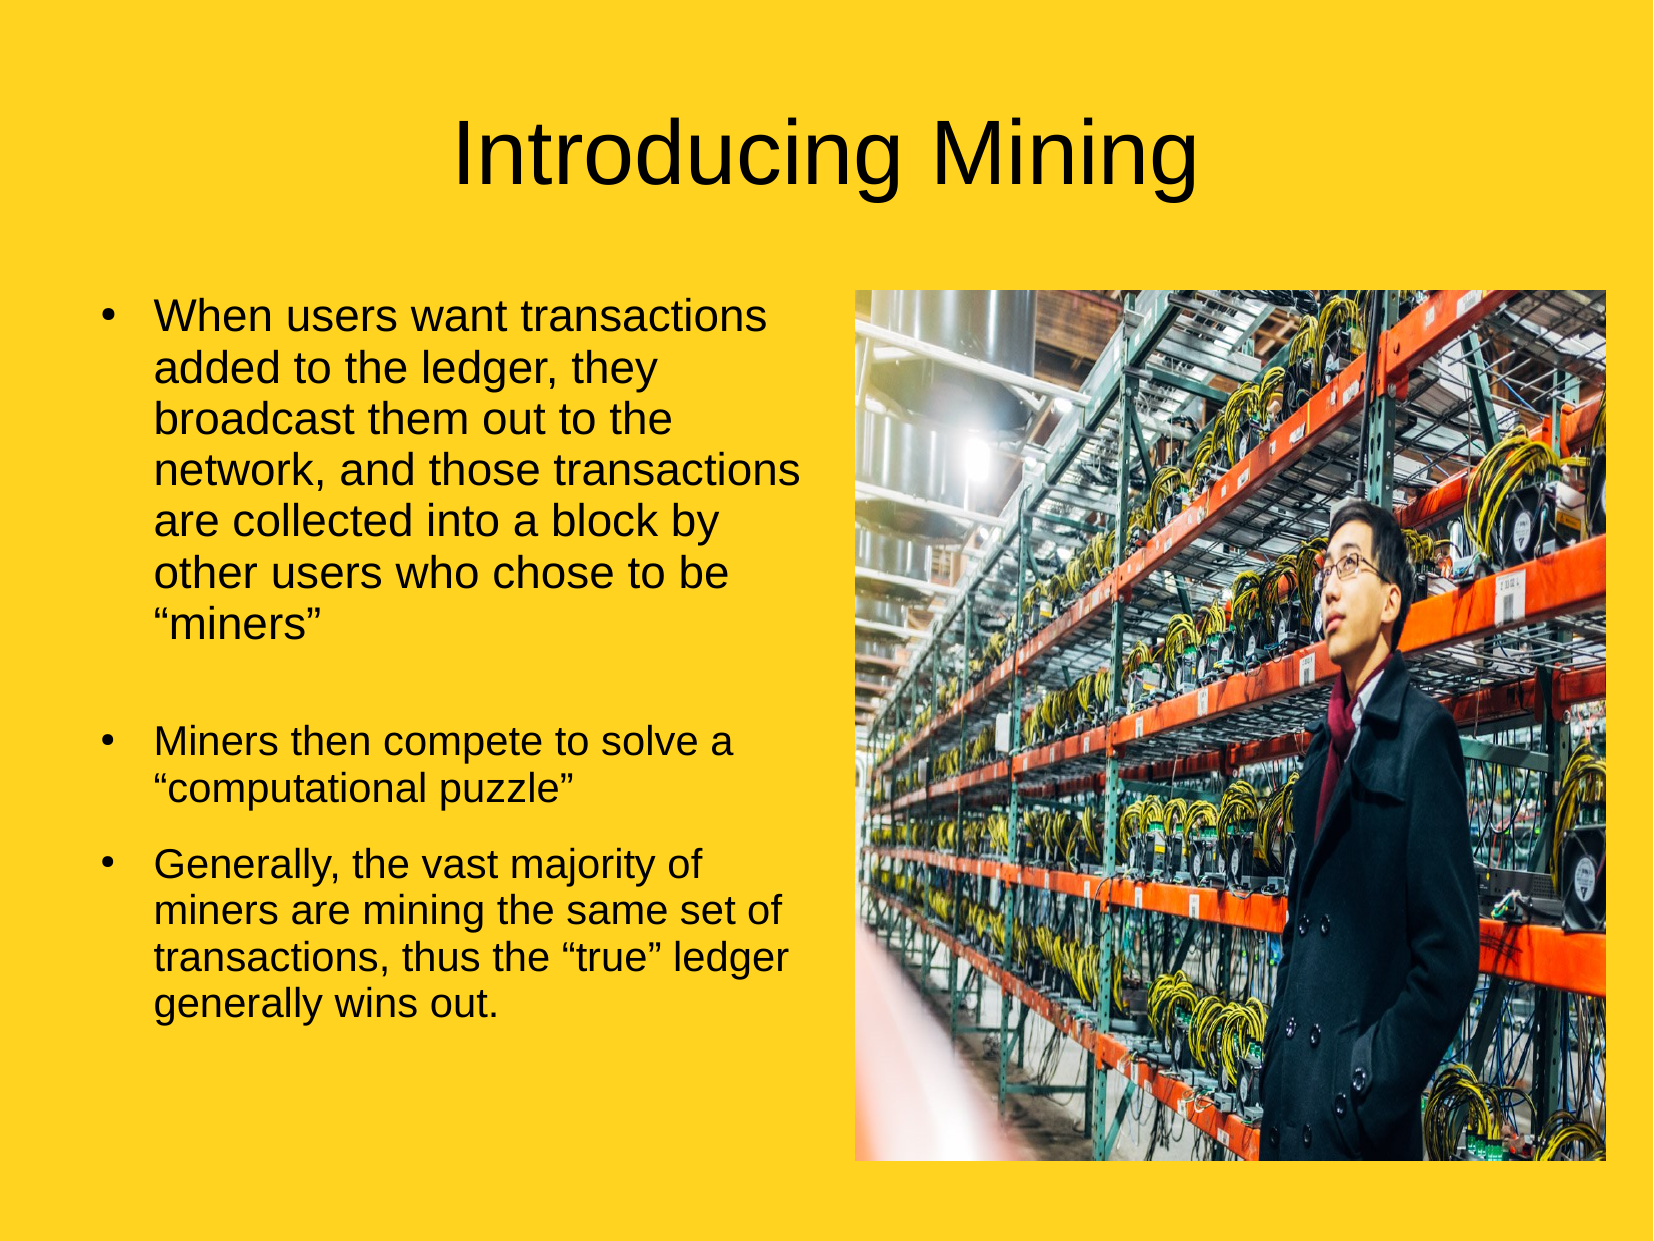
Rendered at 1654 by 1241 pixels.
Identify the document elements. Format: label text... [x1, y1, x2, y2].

list When users want transactions added to the ledger, they broadcast them out to the network, and those transactions are collected into a block by other users who chose to be “miners” [82, 290, 809, 681]
picture [855, 290, 1606, 1161]
list Miners then compete to solve a “computational puzzle” Generally, the vast majority of miners are mining the same set of transactions, thus the “true” ledger generally wins out. [82, 717, 809, 1109]
title Introducing Mining [82, 49, 1571, 257]
